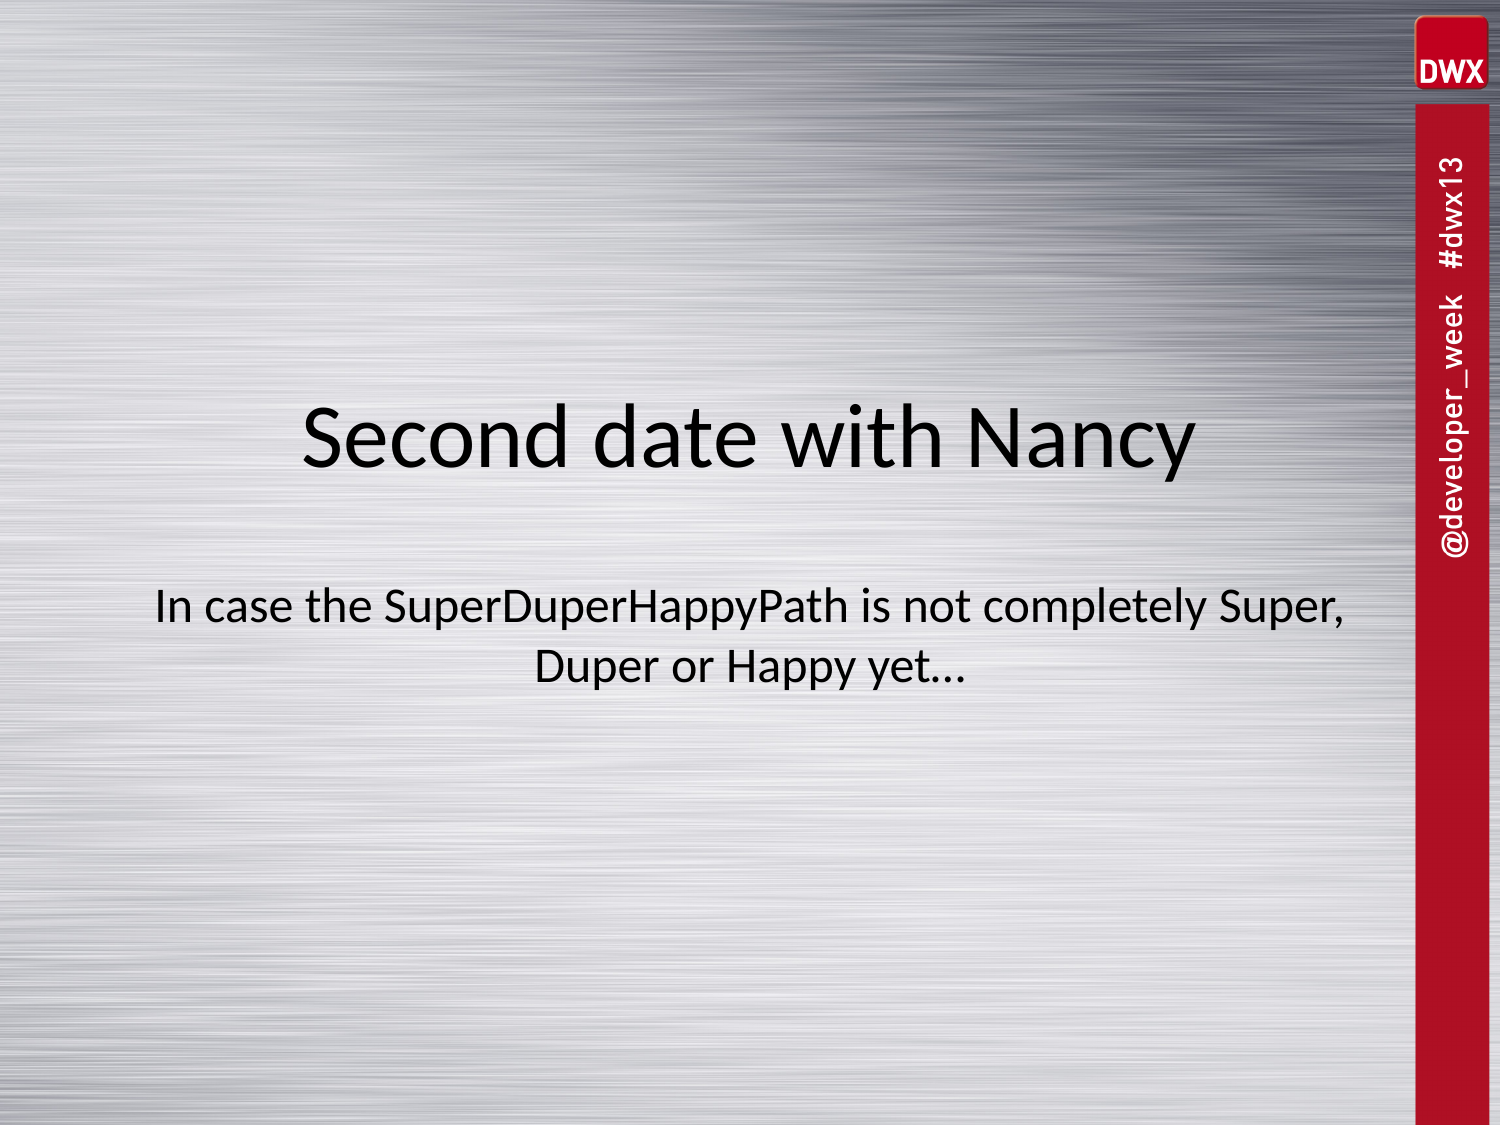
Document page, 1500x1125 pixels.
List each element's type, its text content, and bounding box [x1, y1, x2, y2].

title Second date with Nancy [75, 336, 1426, 478]
picture [0, 0, 1500, 1125]
list In case the SuperDuperHappyPath is not completely Super, Duper or Happy yet… [75, 478, 1426, 929]
